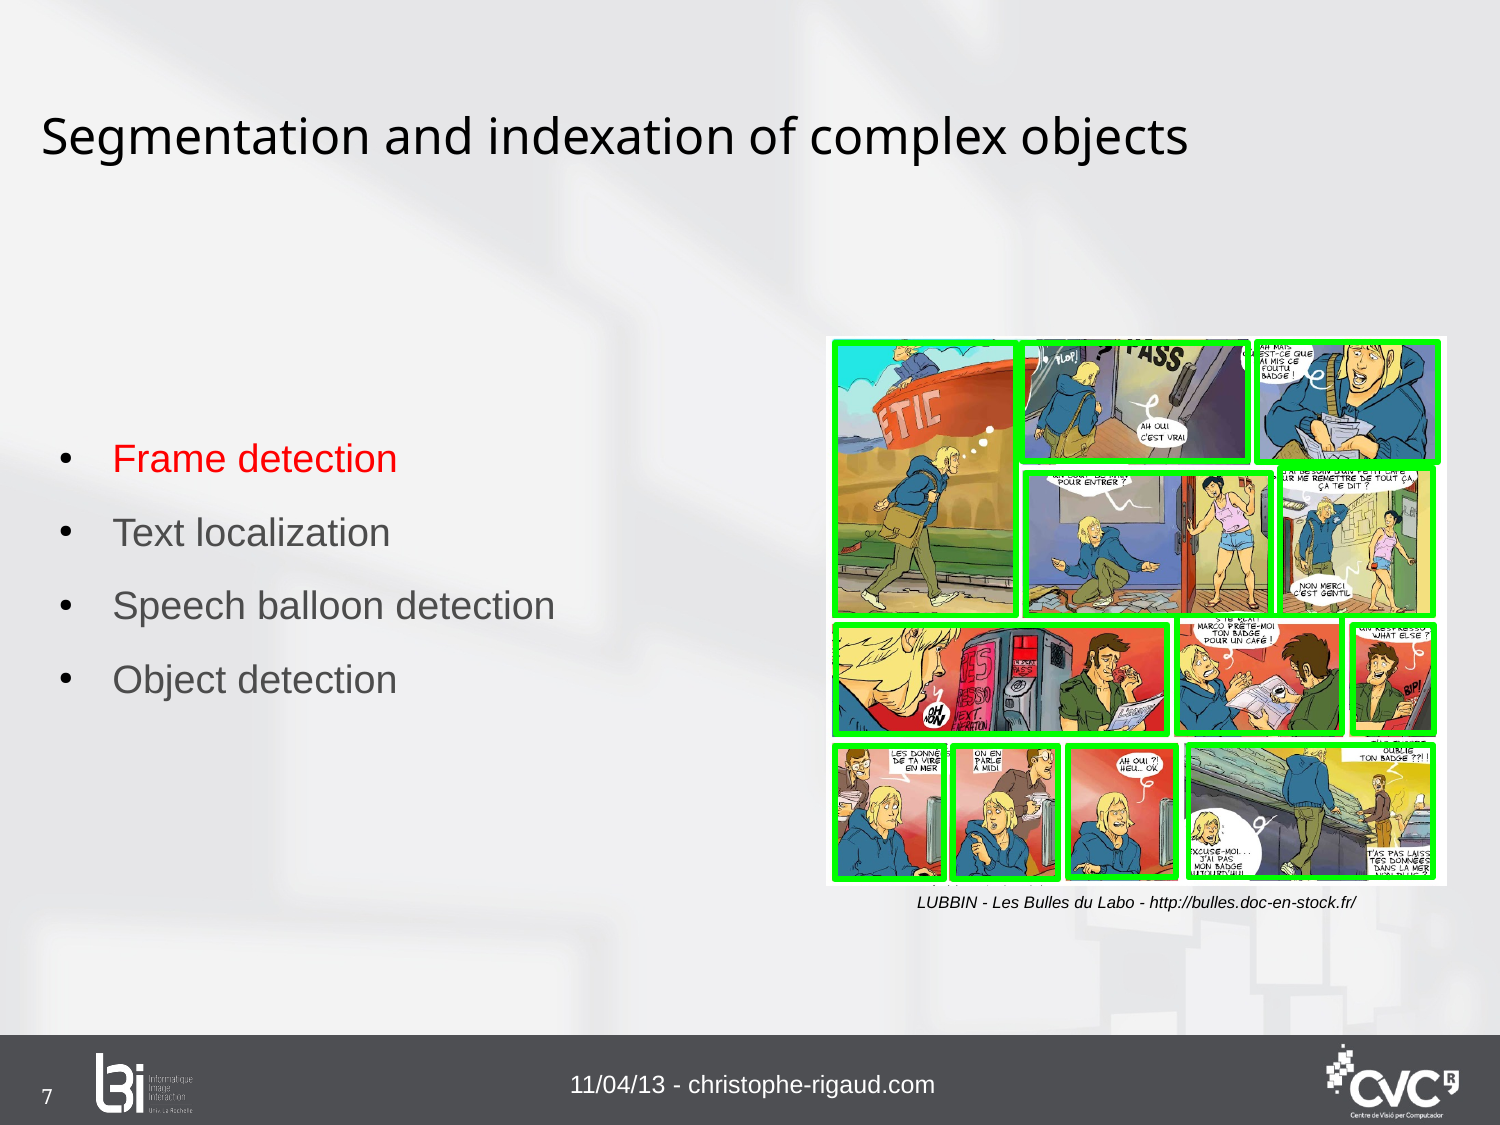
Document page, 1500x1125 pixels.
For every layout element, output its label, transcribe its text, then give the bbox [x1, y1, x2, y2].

list Frame detection Text localization Speech balloon detection Object detection [41, 437, 733, 768]
text_box 11/04/13 - christophe-rigaud.com [59, 1063, 1447, 1106]
text_box LUBBIN - Les Bulles du Labo - http://bulles.doc-en-stock.fr/ [885, 885, 1388, 920]
picture [0, 0, 1500, 1125]
title Segmentation and indexation of complex objects [41, 41, 1459, 229]
